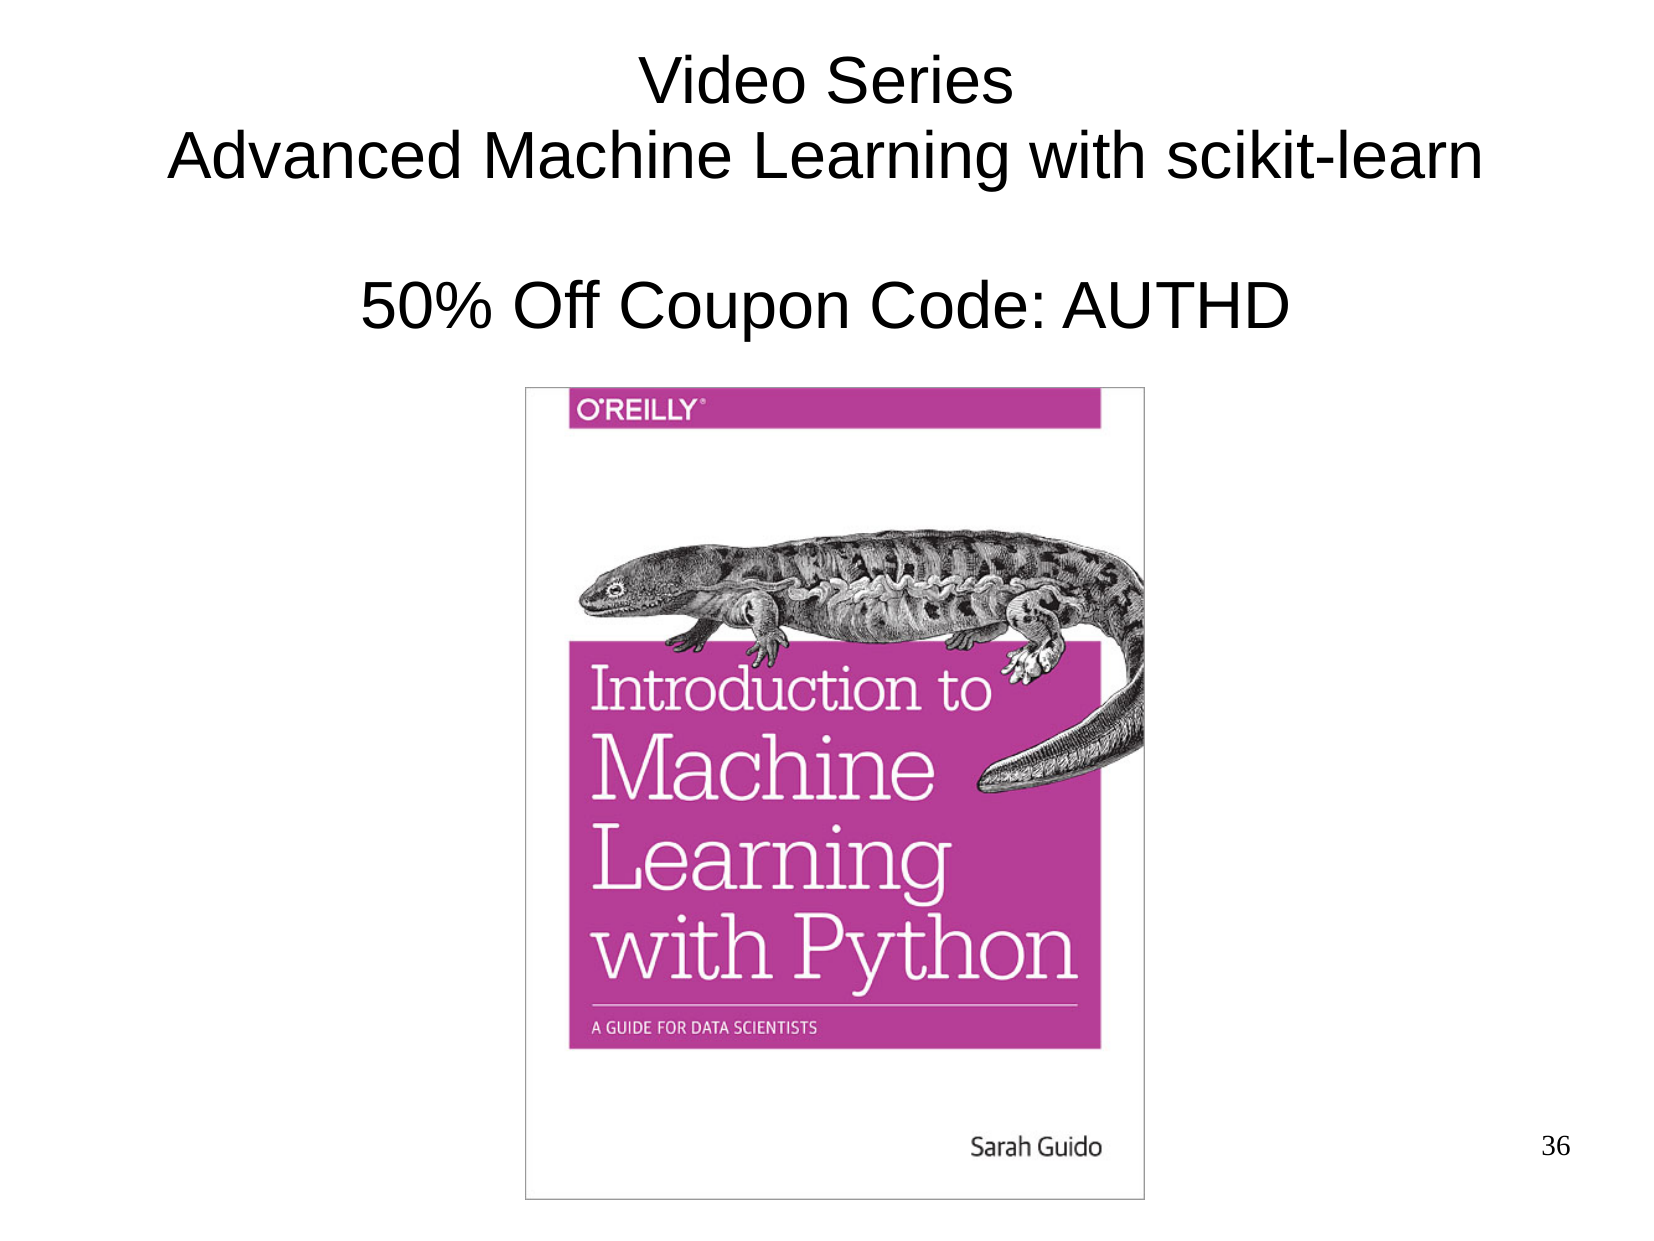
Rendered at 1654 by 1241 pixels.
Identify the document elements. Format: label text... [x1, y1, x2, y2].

picture [525, 387, 1145, 1201]
subtitle Video Series Advanced Machine Learning with scikit-learn 50% Off Coupon Code: AUTHD [82, 43, 1571, 1016]
